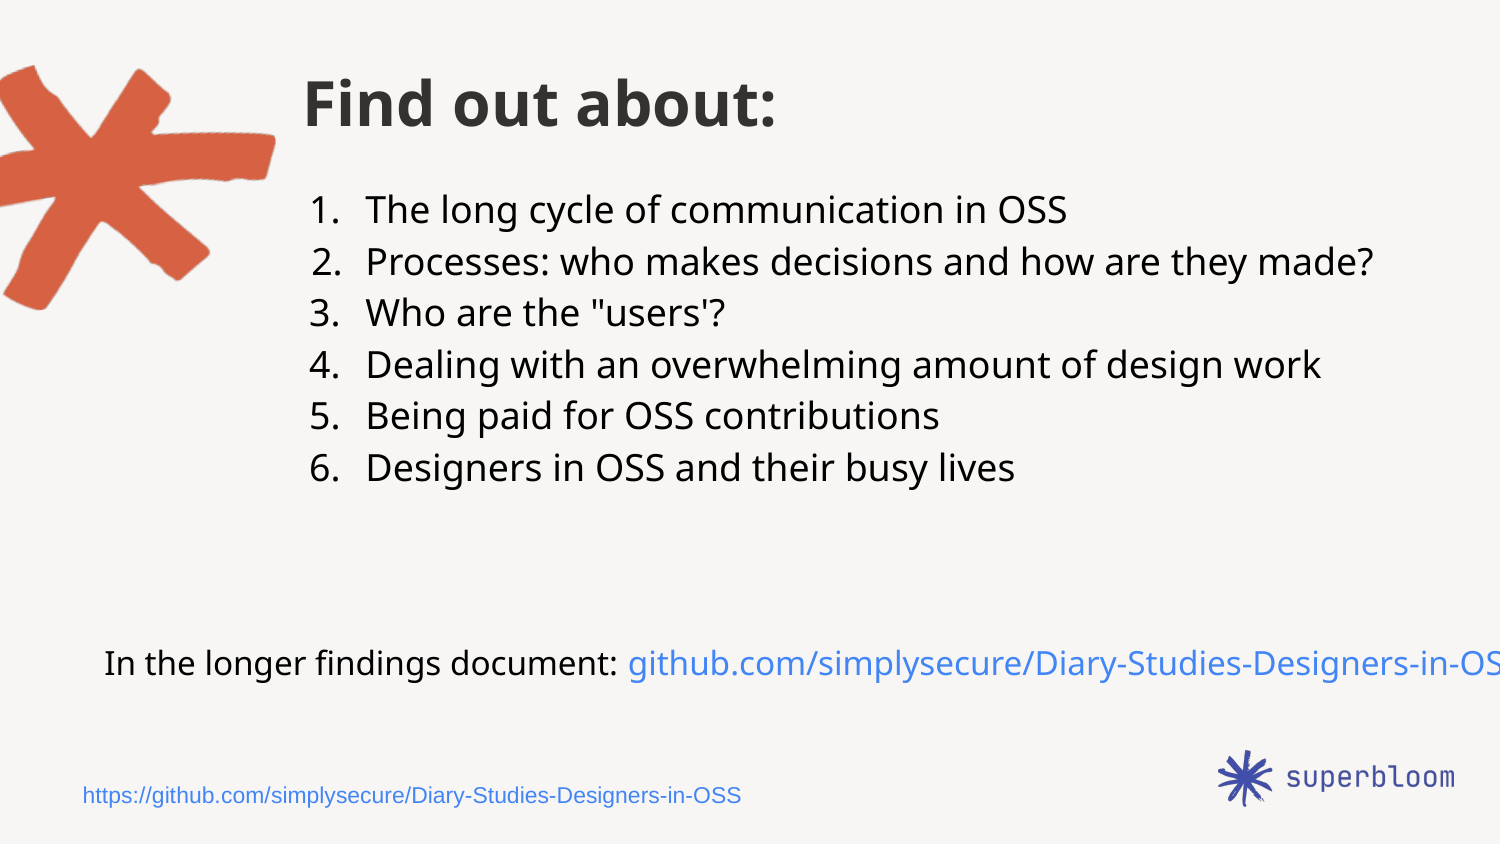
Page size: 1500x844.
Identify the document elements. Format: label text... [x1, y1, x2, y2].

text_box https://github.com/simplysecure/Diary-Studies-Designers-in-OSS [67, 765, 786, 824]
picture [0, 28, 279, 316]
picture [1218, 750, 1454, 807]
text_box The long cycle of communication in OSS Processes: who makes decisions and how are they made? Who are the "users'? Dealing with an overwhelming amount of design work Being paid for OSS contributions Designers in OSS and their busy lives [275, 163, 1475, 505]
text_box In the longer findings document: github.com/simplysecure/Diary-Studies-Designers-in-OSS [89, 621, 1500, 789]
text_box Find out about: [287, 48, 1141, 154]
